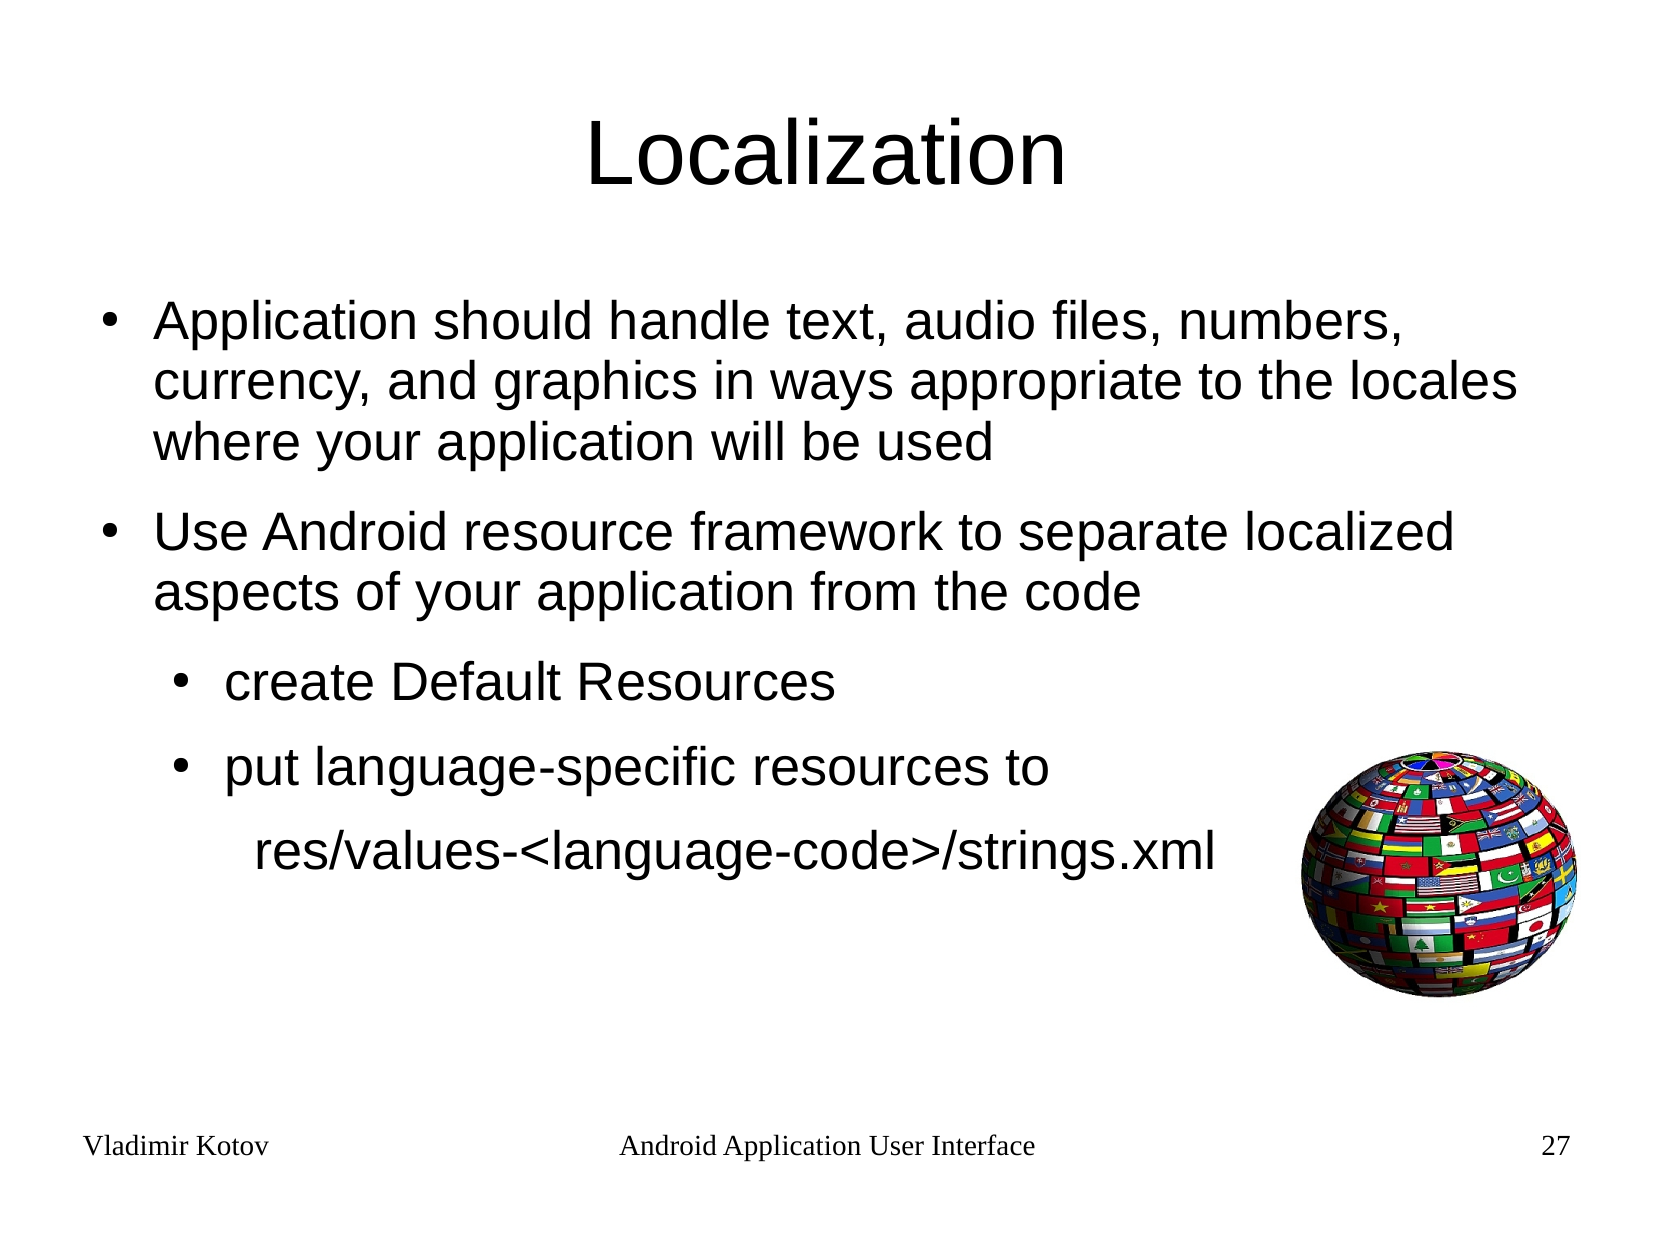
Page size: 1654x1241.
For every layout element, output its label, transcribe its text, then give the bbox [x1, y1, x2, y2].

title Localization [82, 49, 1571, 257]
picture [1270, 738, 1594, 1026]
list Application should handle text, audio files, numbers, currency, and graphics in ways appropriate to the locales where your application will be used Use Android resource framework to separate localized aspects of your application from the code create Default Resources put language-specific resources to res/values-<language-code>/strings.xml [82, 290, 1571, 1109]
